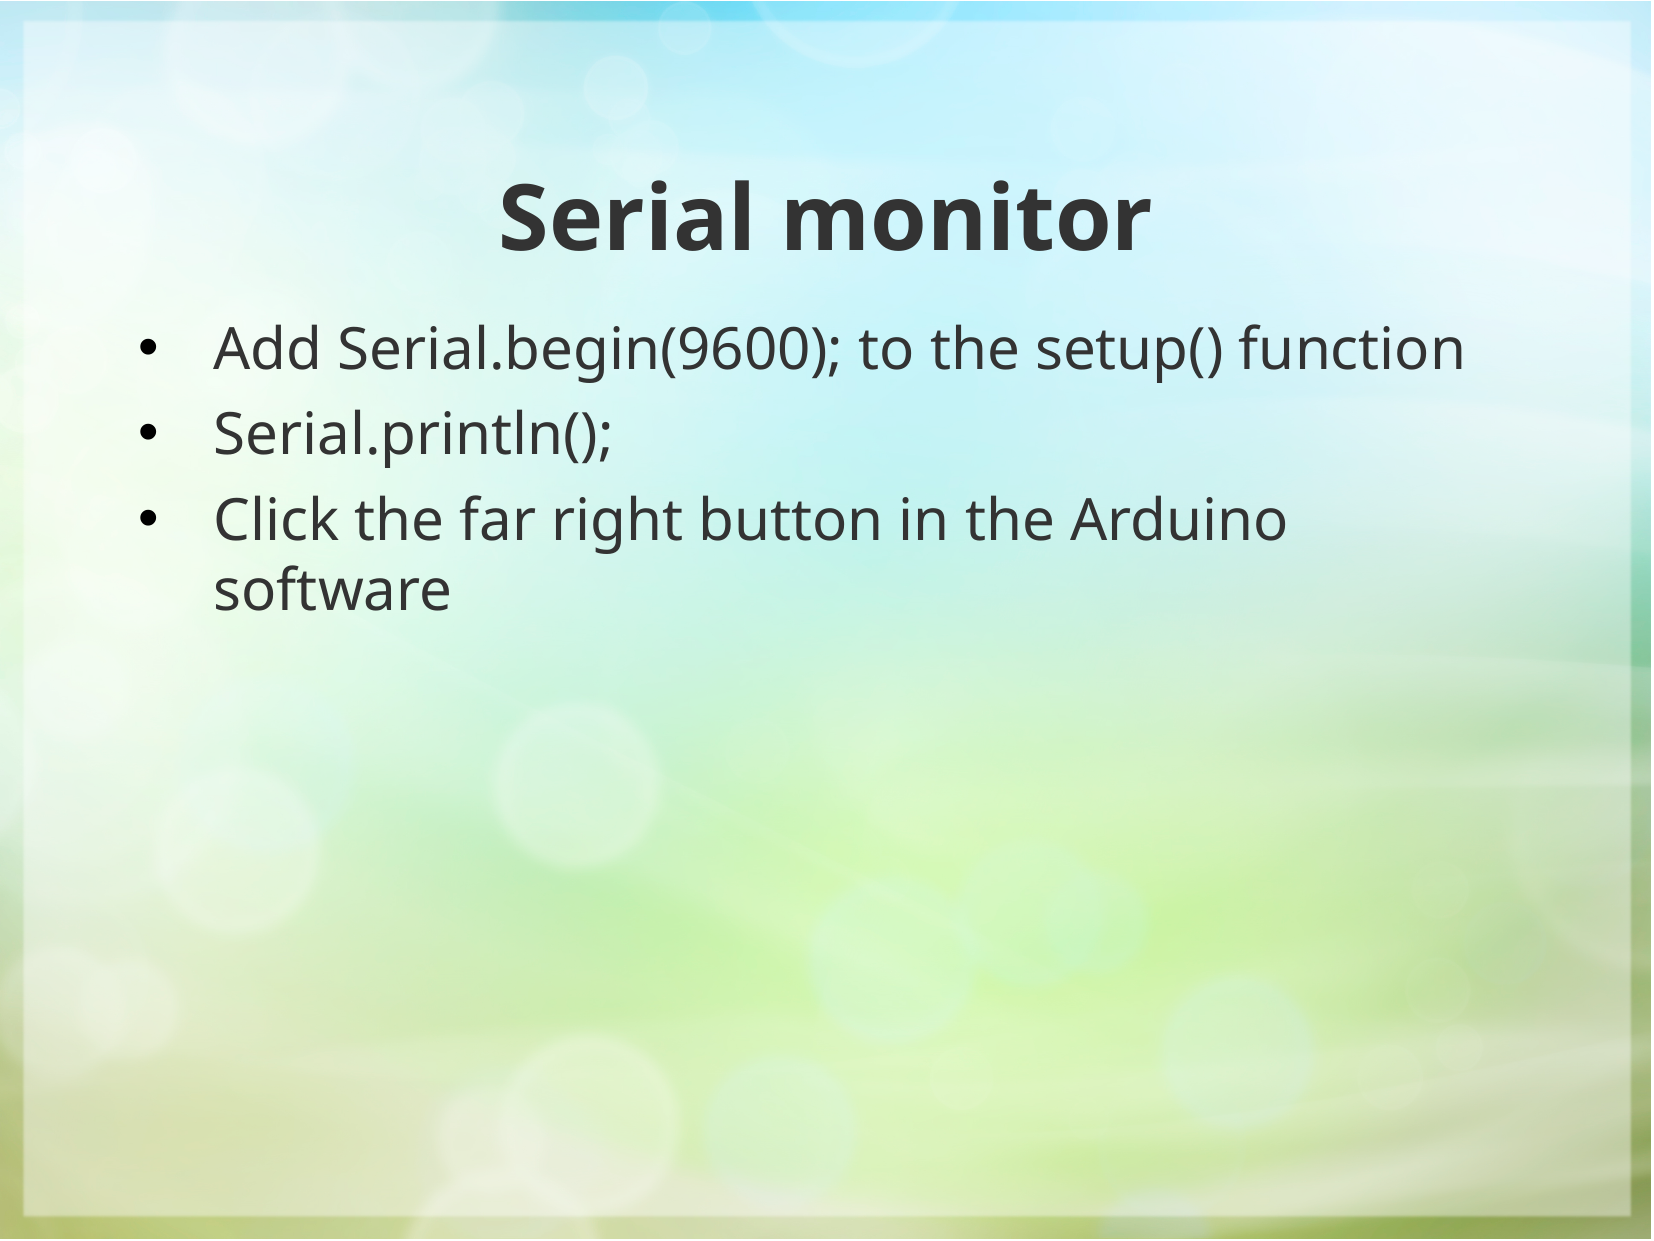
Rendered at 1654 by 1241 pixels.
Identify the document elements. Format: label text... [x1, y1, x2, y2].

list Add Serial.begin(9600); to the setup() function Serial.println(); Click the far right button in the Arduino software [123, 303, 1529, 1067]
title Serial monitor [123, 110, 1529, 303]
picture [0, 1, 1651, 1239]
